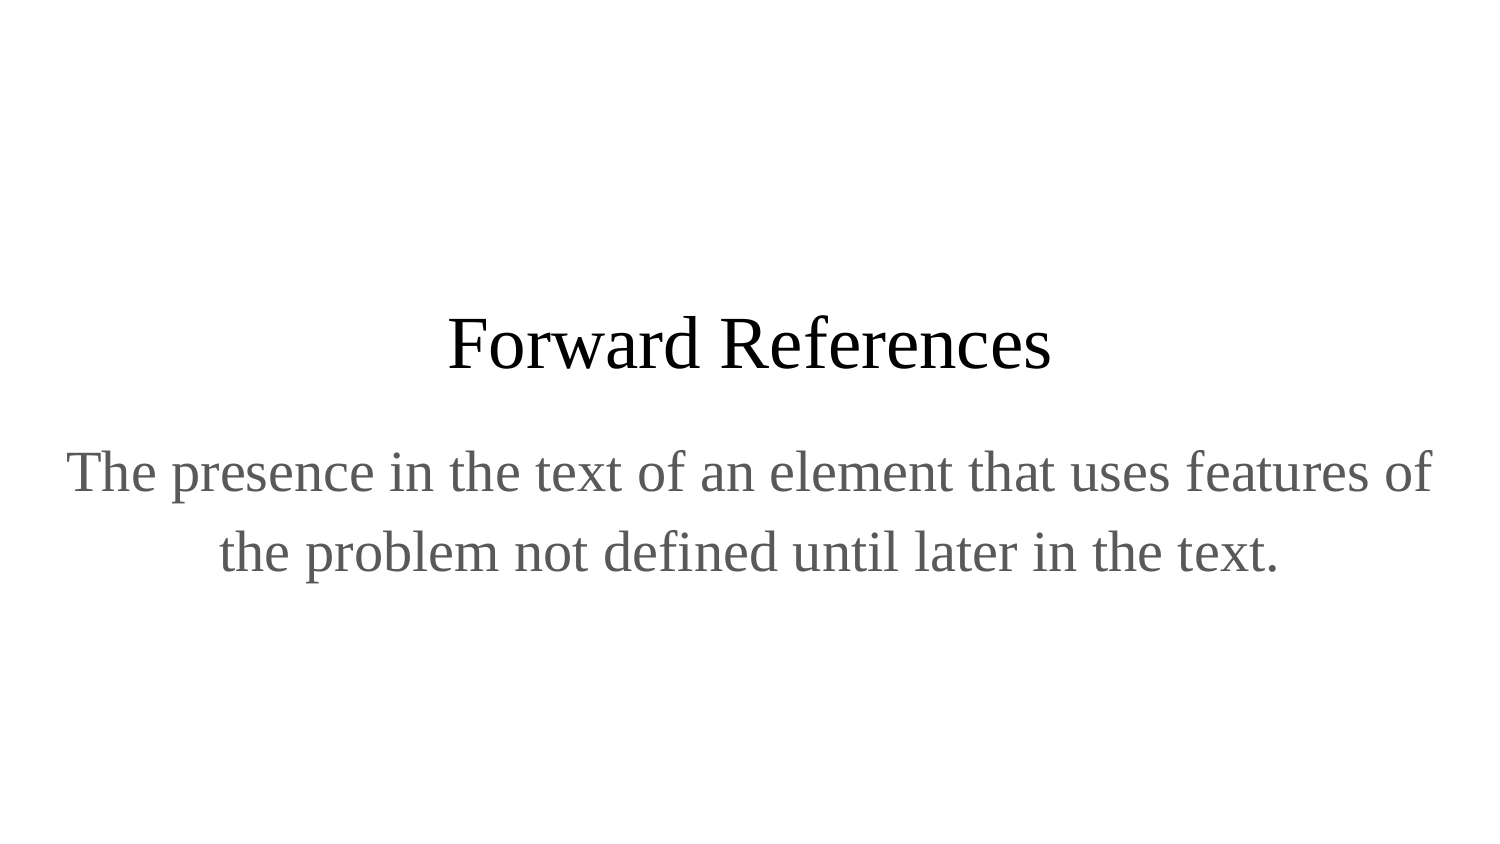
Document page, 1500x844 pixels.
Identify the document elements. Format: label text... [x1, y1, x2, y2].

title Forward References [51, 269, 1449, 407]
subtitle The presence in the text of an element that uses features of the problem not defined until later in the text. [51, 407, 1449, 575]
